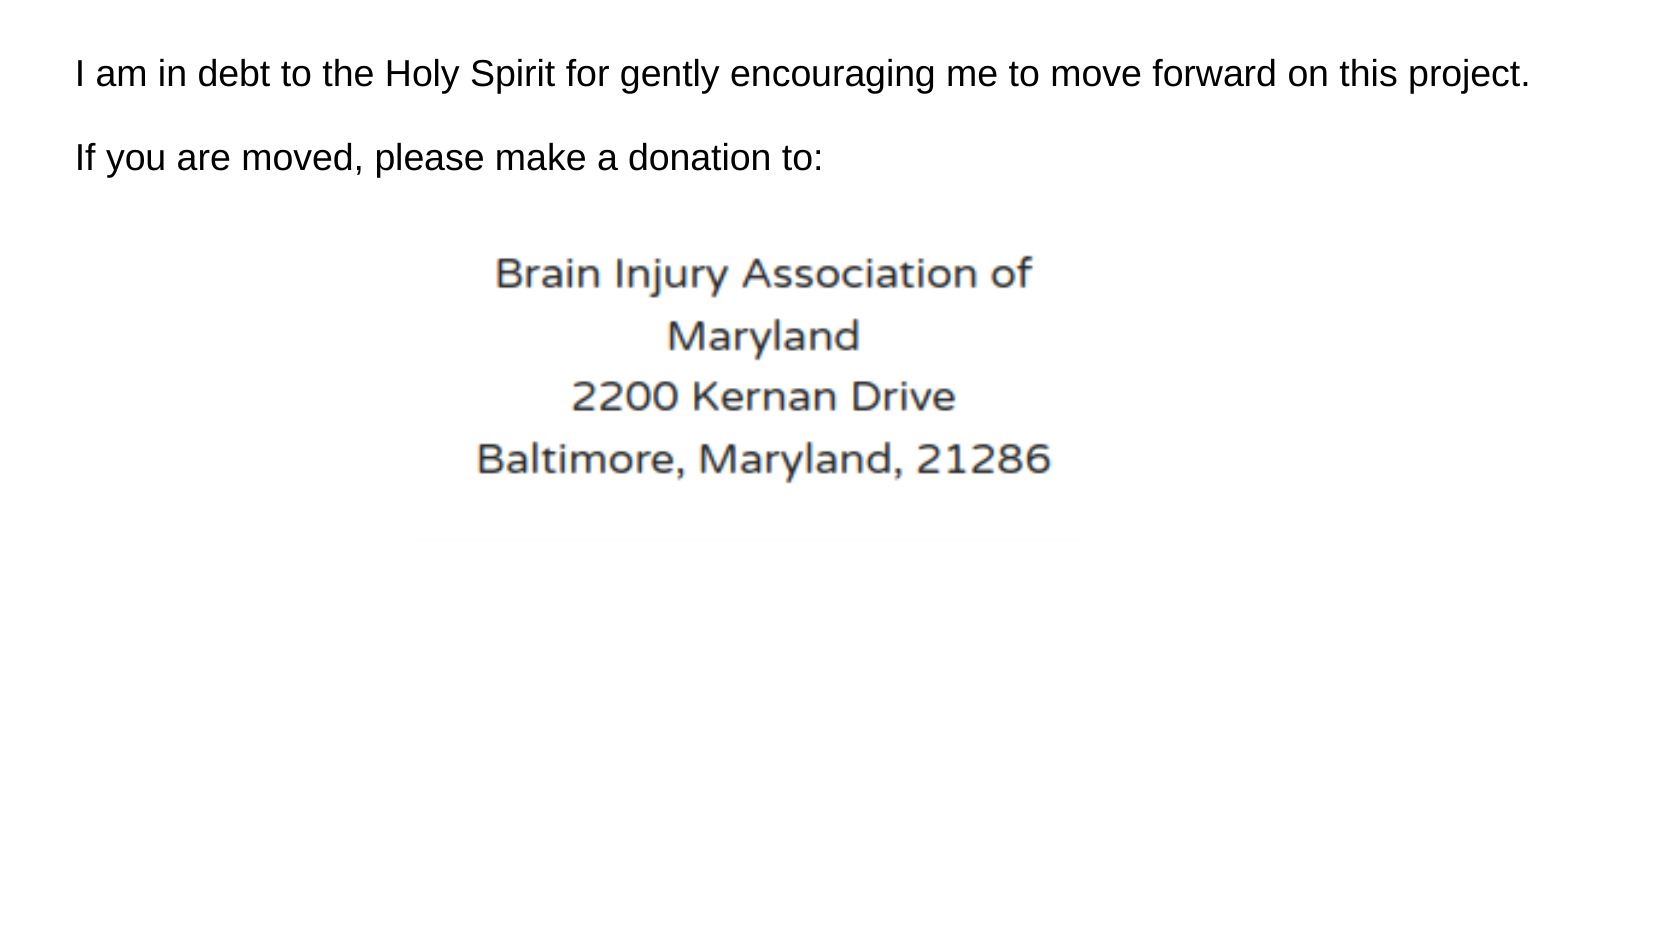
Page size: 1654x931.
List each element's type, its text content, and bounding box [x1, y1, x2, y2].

text_box I am in debt to the Holy Spirit for gently encouraging me to move forward on this project. If you are moved, please make a donation to: [60, 45, 1621, 270]
picture [414, 225, 1081, 540]
